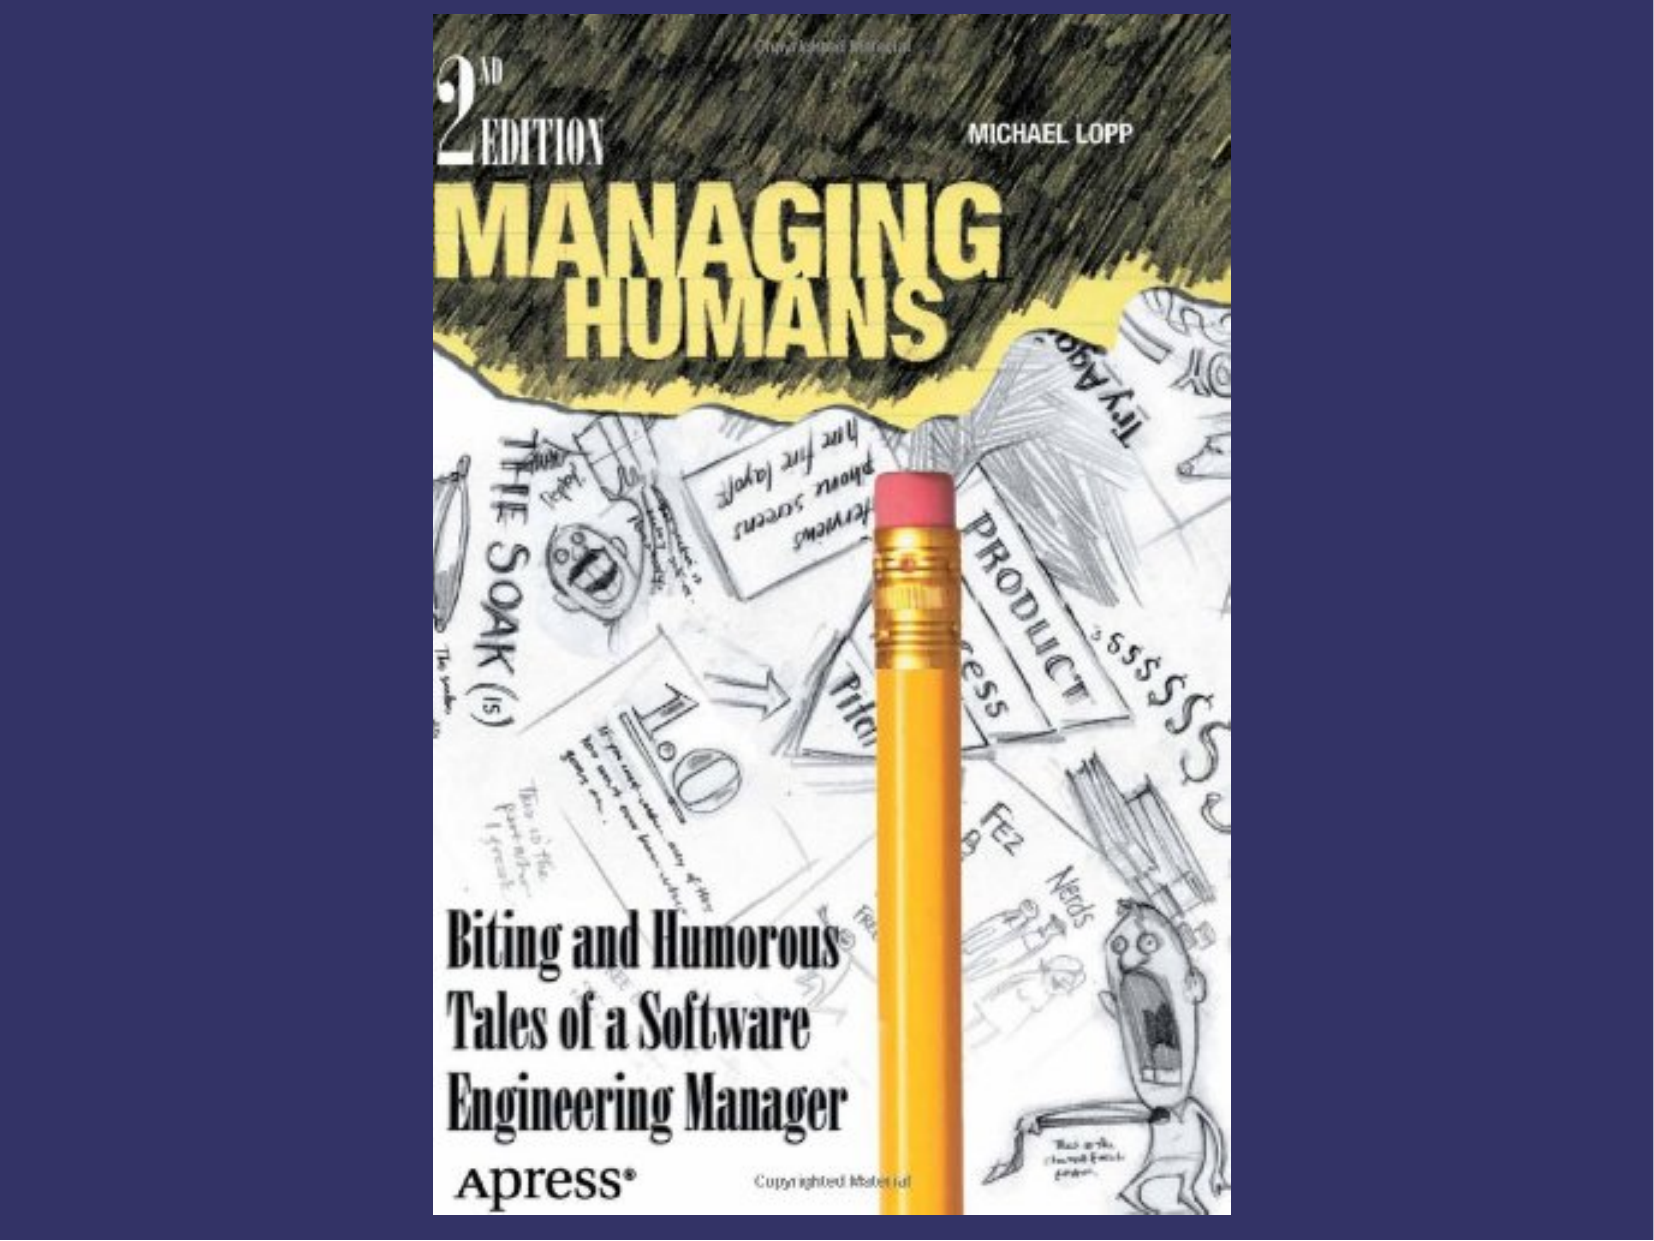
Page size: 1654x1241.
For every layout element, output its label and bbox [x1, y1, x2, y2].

picture [433, 14, 1231, 1216]
